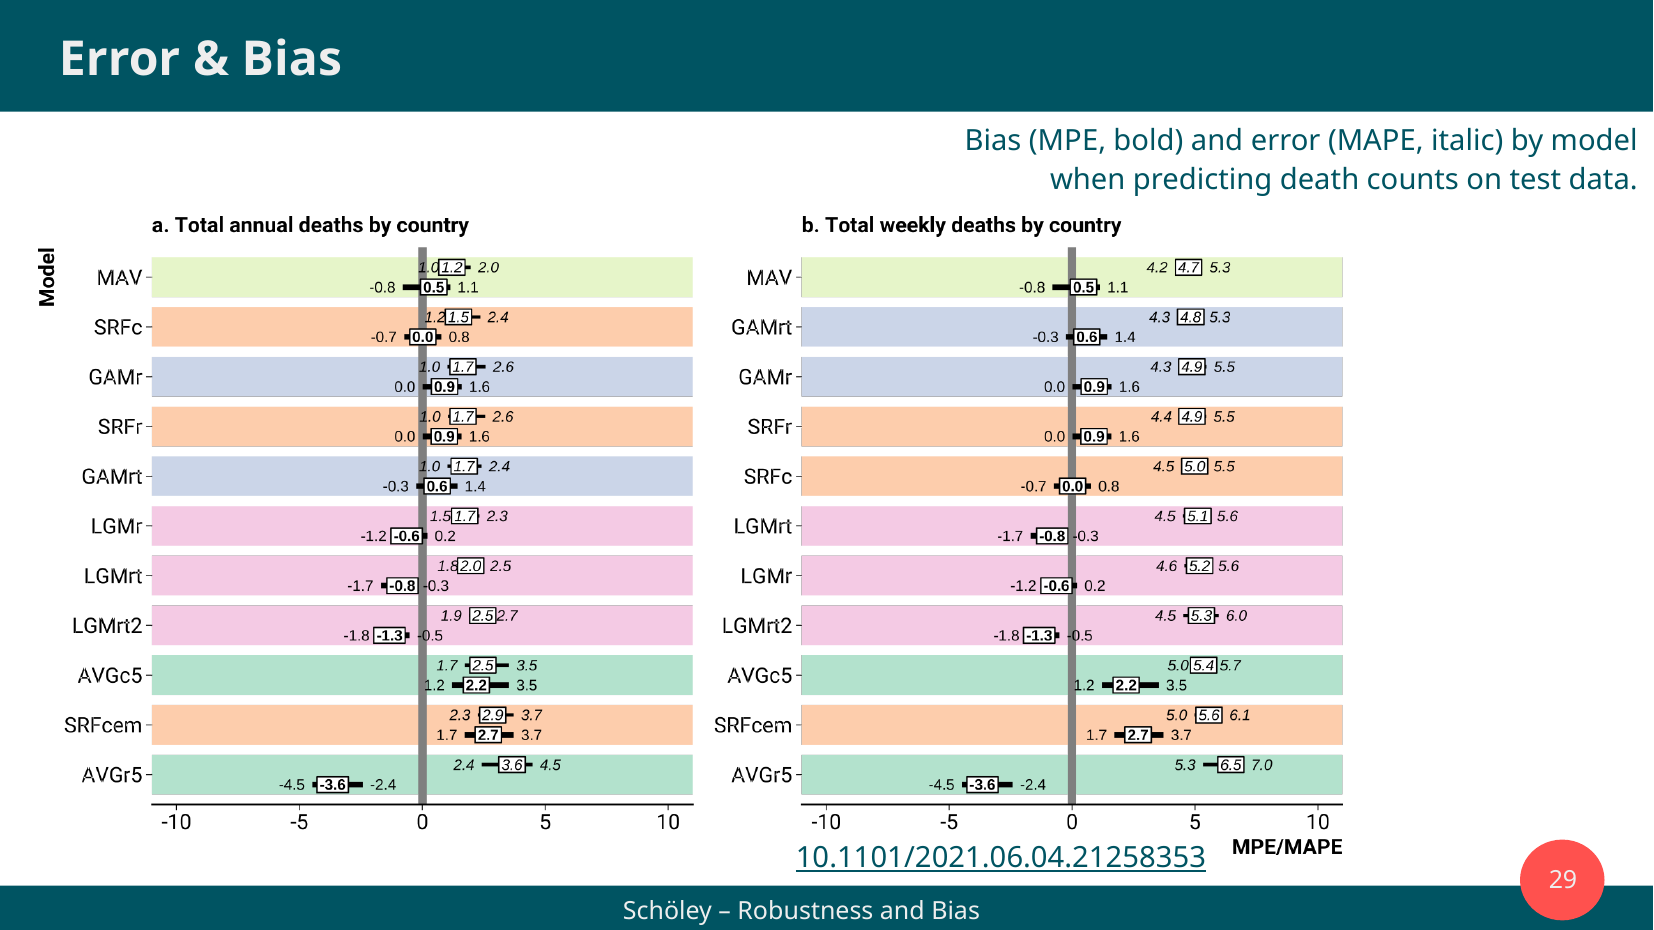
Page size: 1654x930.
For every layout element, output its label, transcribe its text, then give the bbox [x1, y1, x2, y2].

picture [38, 216, 1343, 856]
text_box 10.1101/2021.06.04.21258353 [781, 828, 1427, 883]
title Error & Bias [58, 0, 1594, 117]
text_box Bias (MPE, bold) and error (MAPE, italic) by model when predicting death counts on test data. [945, 111, 1653, 403]
